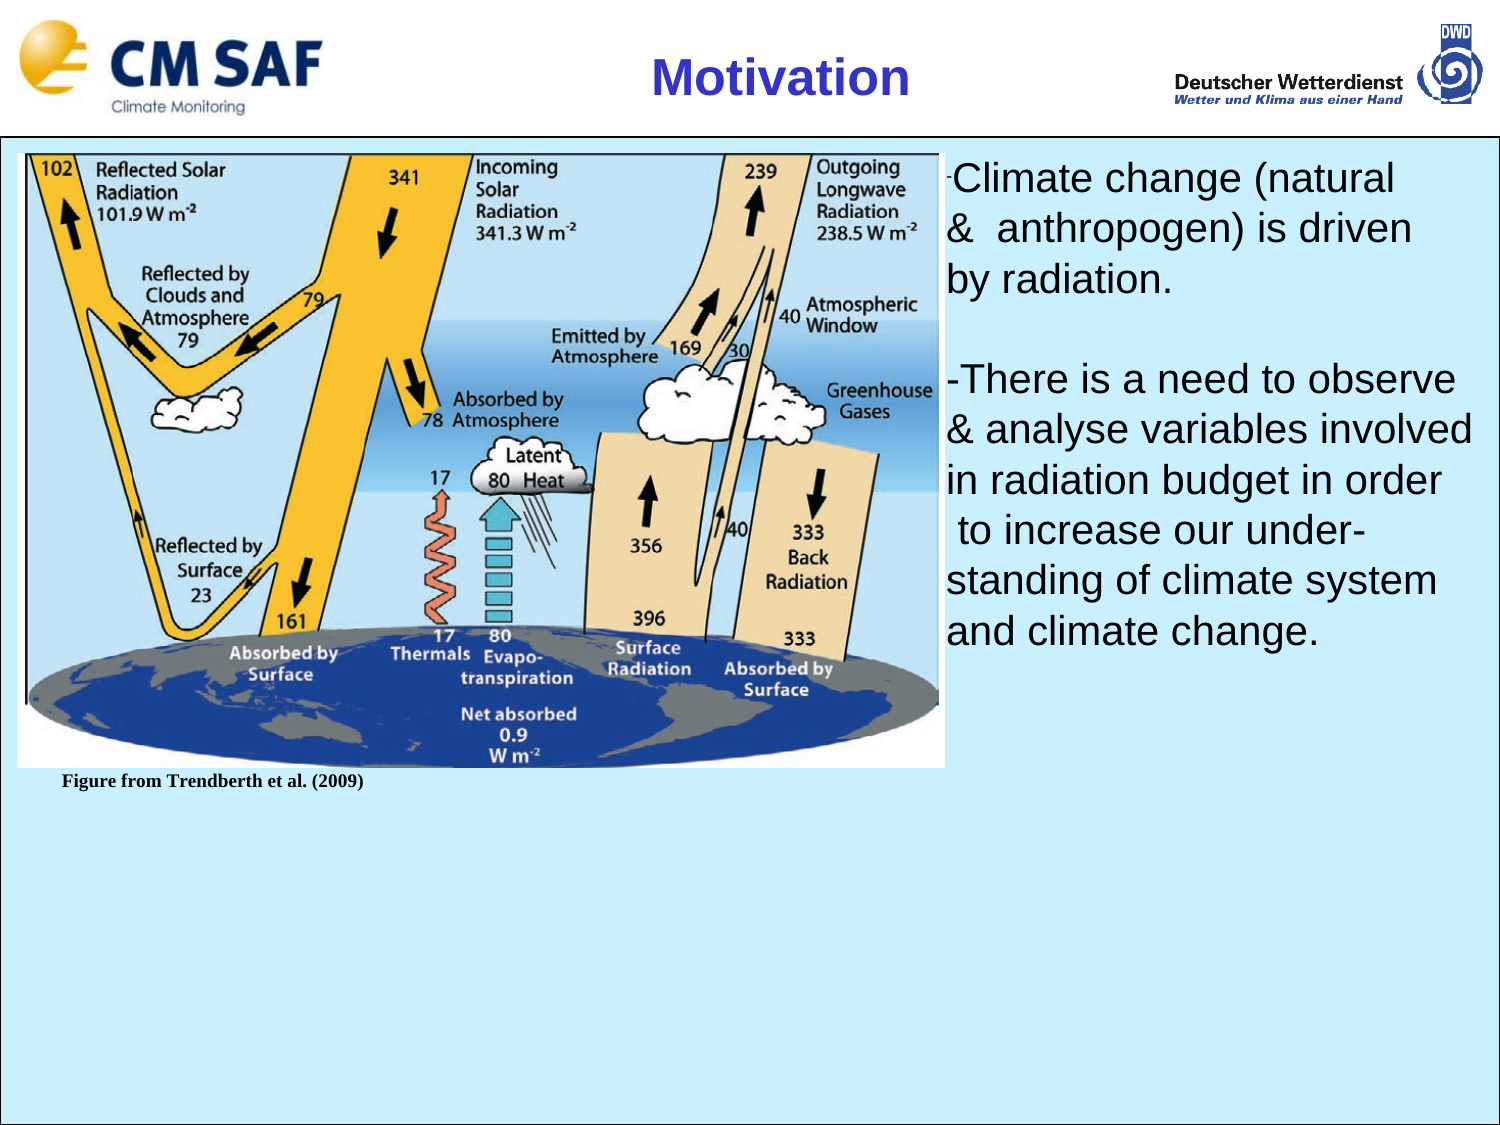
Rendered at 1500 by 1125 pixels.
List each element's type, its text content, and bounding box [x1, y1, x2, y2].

text_box Figure from Trendberth et al. (2009) [47, 749, 721, 799]
picture [17, 153, 945, 768]
text_box Climate change (natural & anthropogen) is driven by radiation. -There is a need to observe & analyse variables involved in radiation budget in order to increase our under- standing of climate system and climate change. [931, 143, 1500, 762]
picture [17, 19, 325, 117]
text_box Motivation [520, 35, 927, 114]
picture [1175, 24, 1483, 104]
